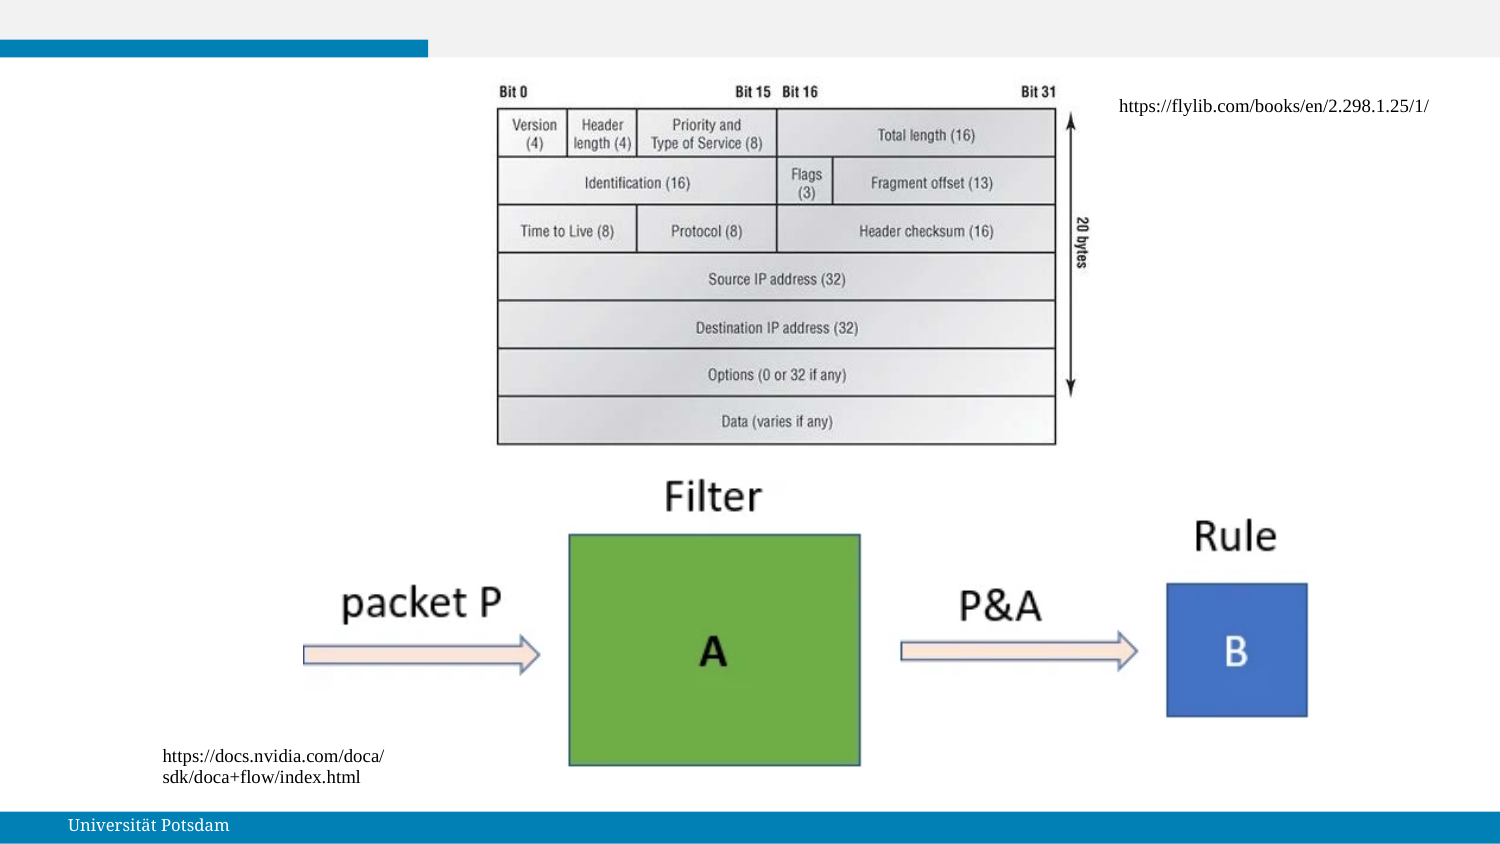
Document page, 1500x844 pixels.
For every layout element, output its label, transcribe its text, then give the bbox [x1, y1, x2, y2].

text_box https://docs.nvidia.com/doca/sdk/doca+flow/index.html [147, 738, 414, 798]
picture [453, 59, 1105, 452]
text_box https://flylib.com/books/en/2.298.1.25/1/ [1104, 88, 1447, 178]
picture [303, 472, 1329, 780]
